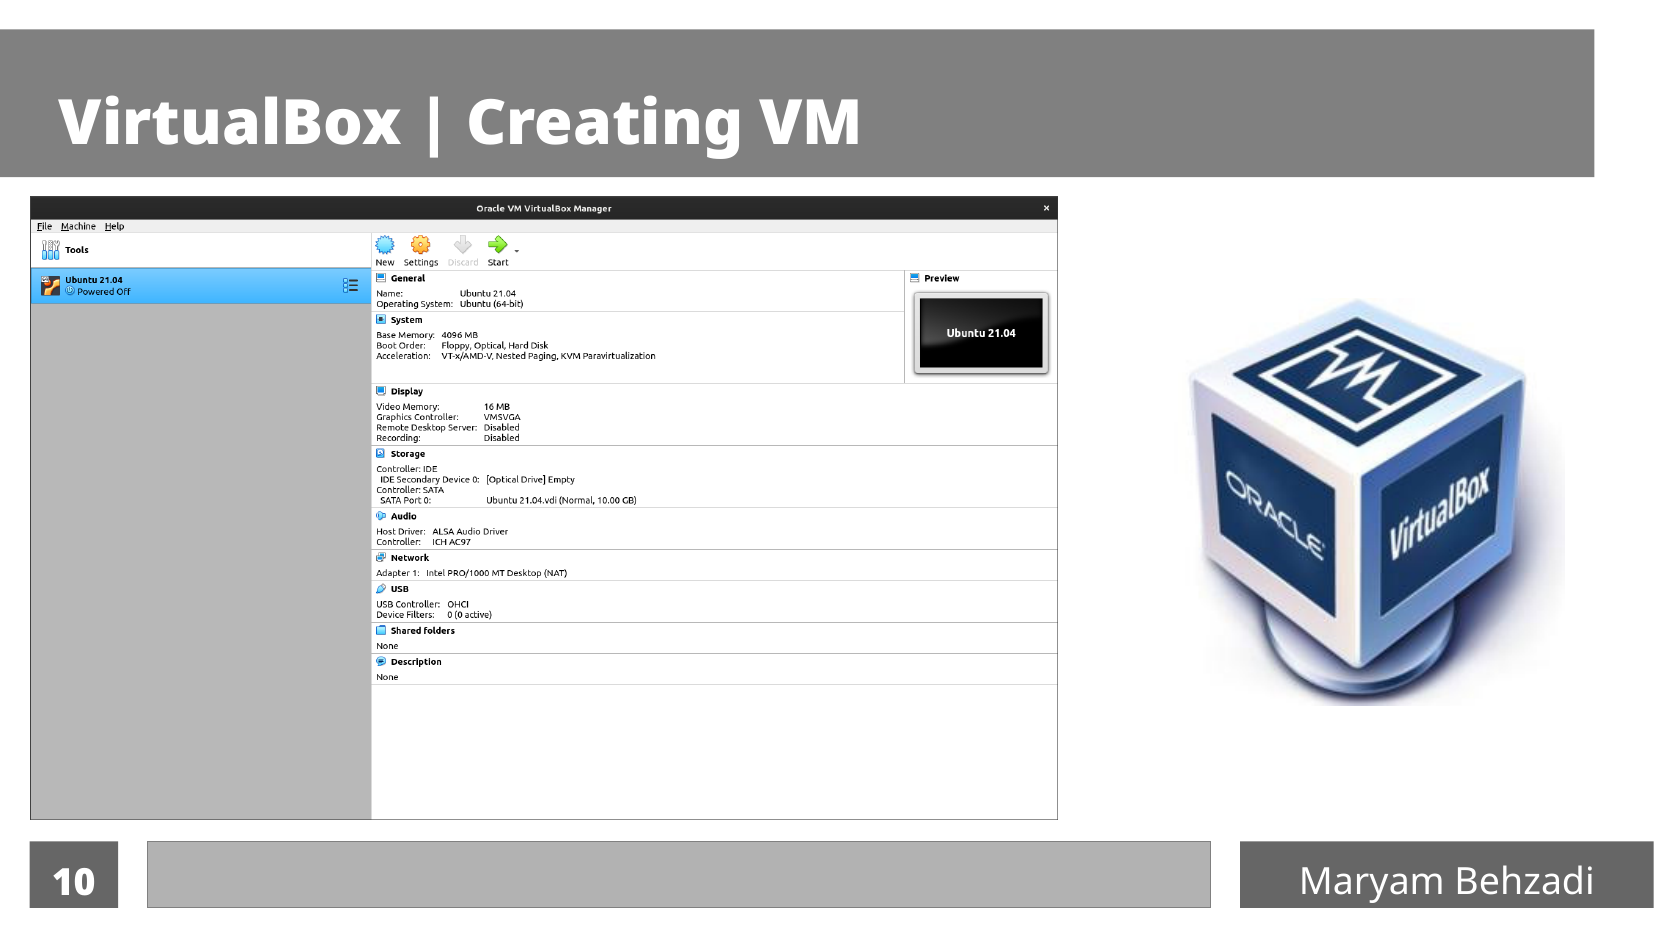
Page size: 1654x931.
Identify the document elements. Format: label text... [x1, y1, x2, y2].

picture [30, 196, 1058, 820]
title VirtualBox | Creating VM [59, 44, 1595, 163]
picture [1174, 298, 1565, 707]
